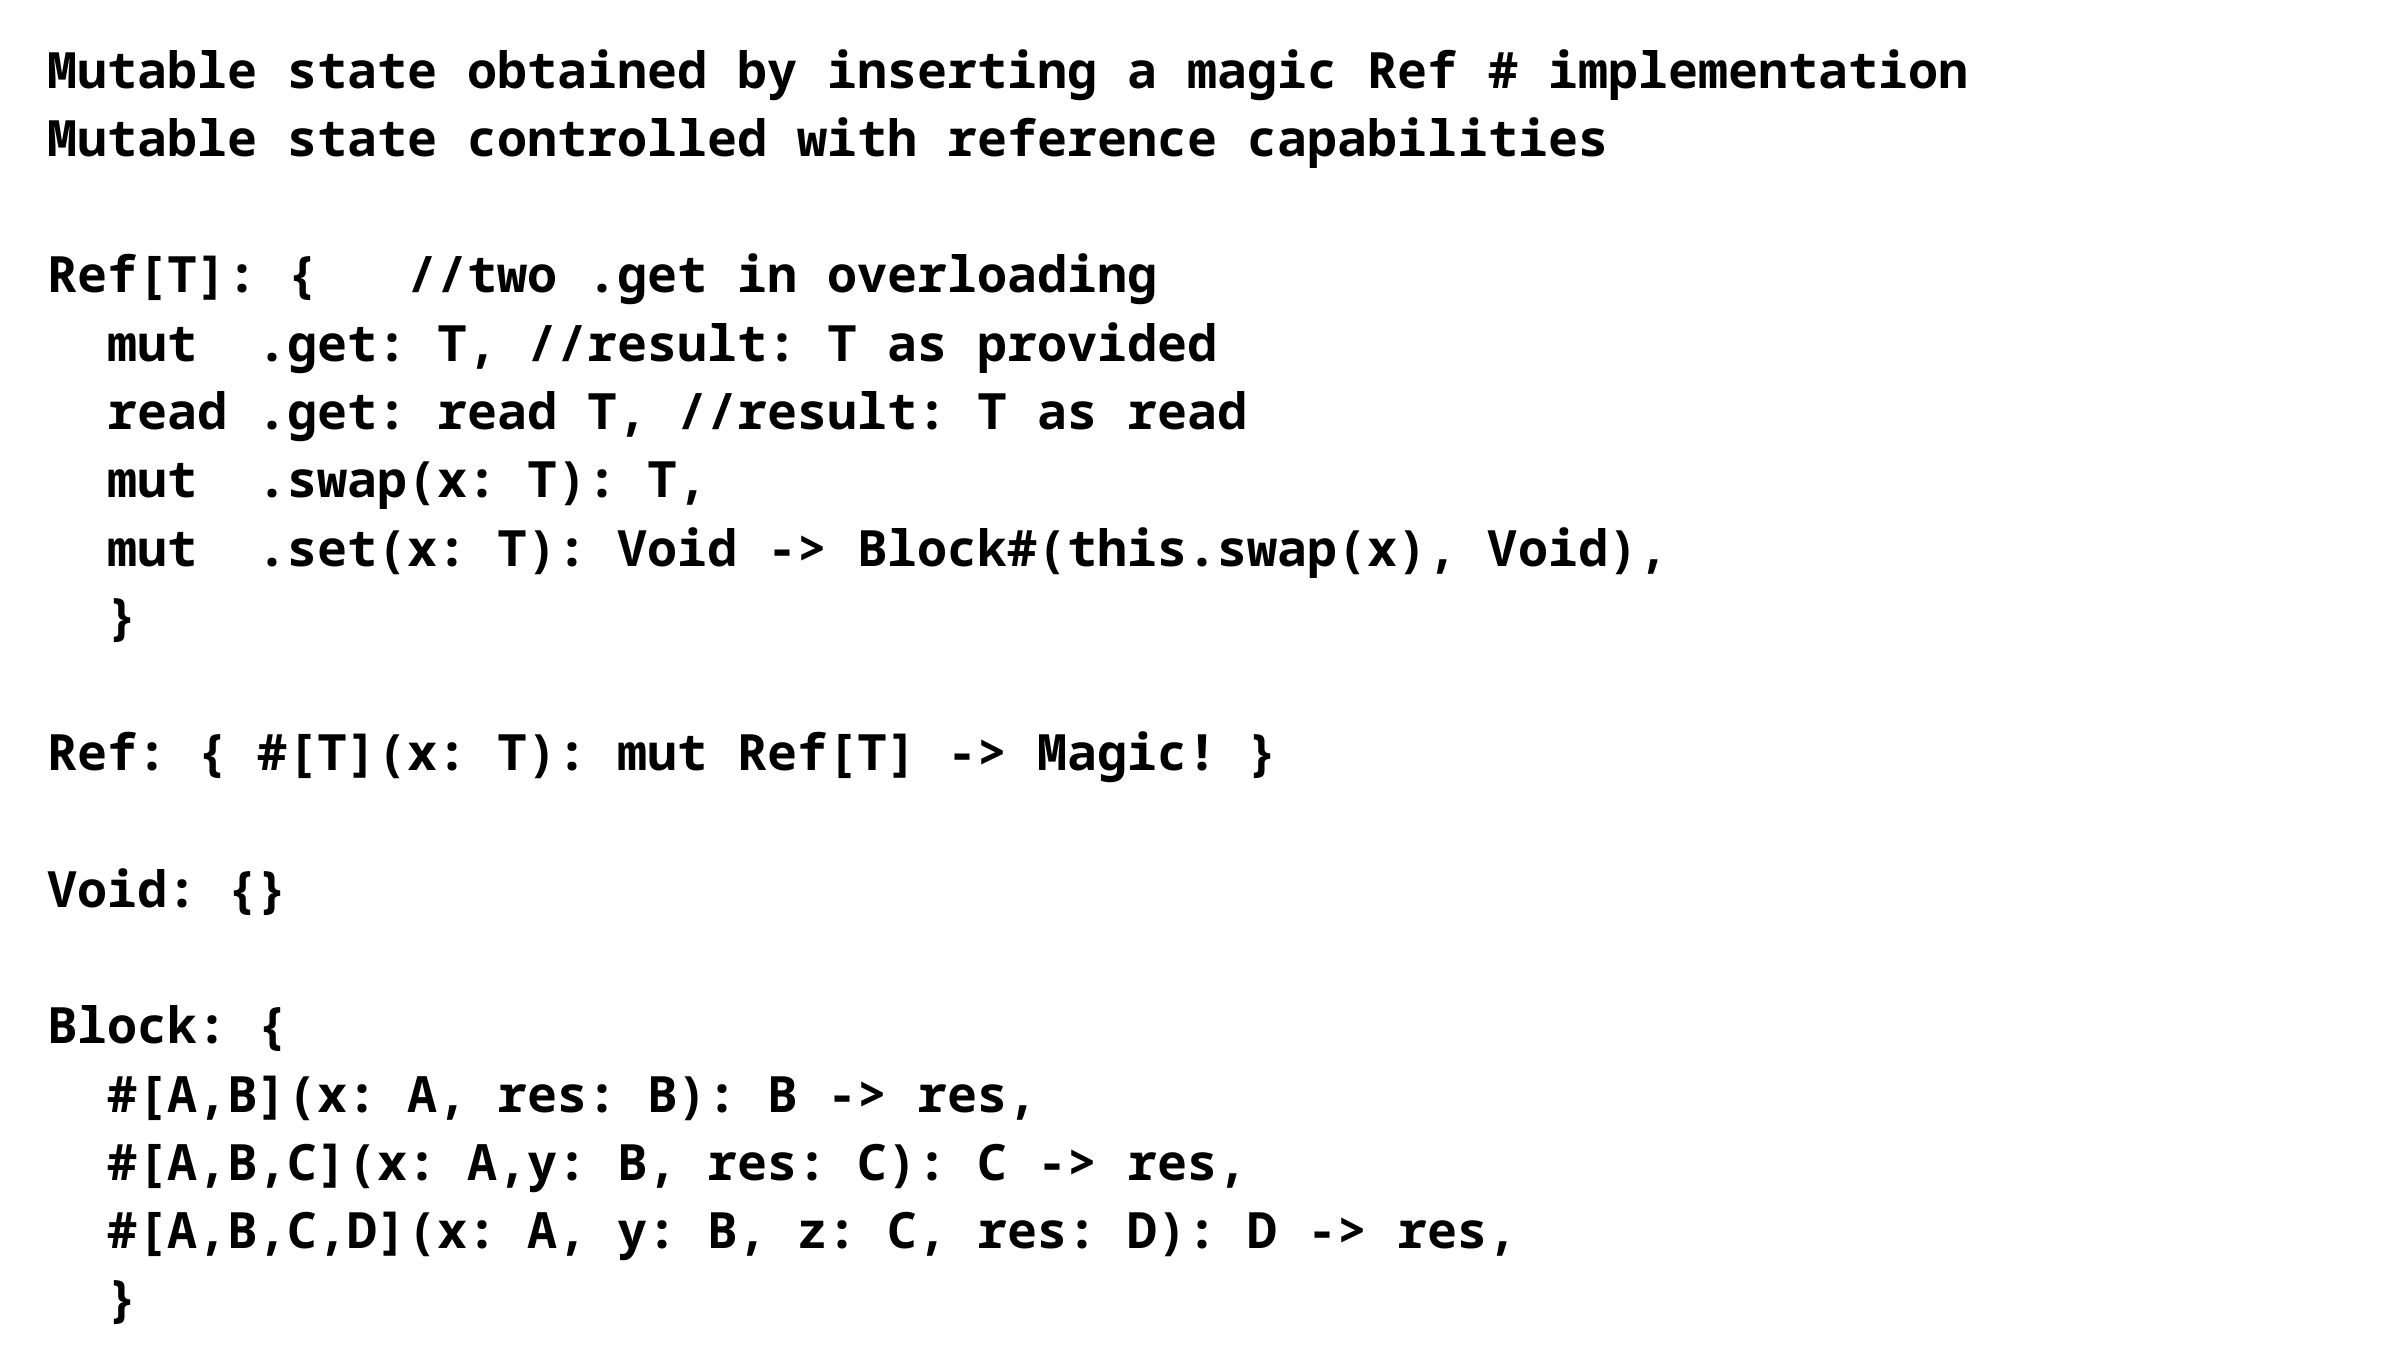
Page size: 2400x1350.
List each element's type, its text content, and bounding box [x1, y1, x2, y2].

text_box Mutable state obtained by inserting a magic Ref # implementation Mutable state controlled with reference capabilities Ref[T]: { //two .get in overloading mut .get: T, //result: T as provided read .get: read T, //result: T as read mut .swap(x: T): T, mut .set(x: T): Void -> Block#(this.swap(x), Void), } Ref: { #[T](x: T): mut Ref[T] -> Magic! } Void: {} Block: { #[A,B](x: A, res: B): B -> res, #[A,B,C](x: A,y: B, res: C): C -> res, #[A,B,C,D](x: A, y: B, z: C, res: D): D -> res, } [32, 27, 2358, 1271]
